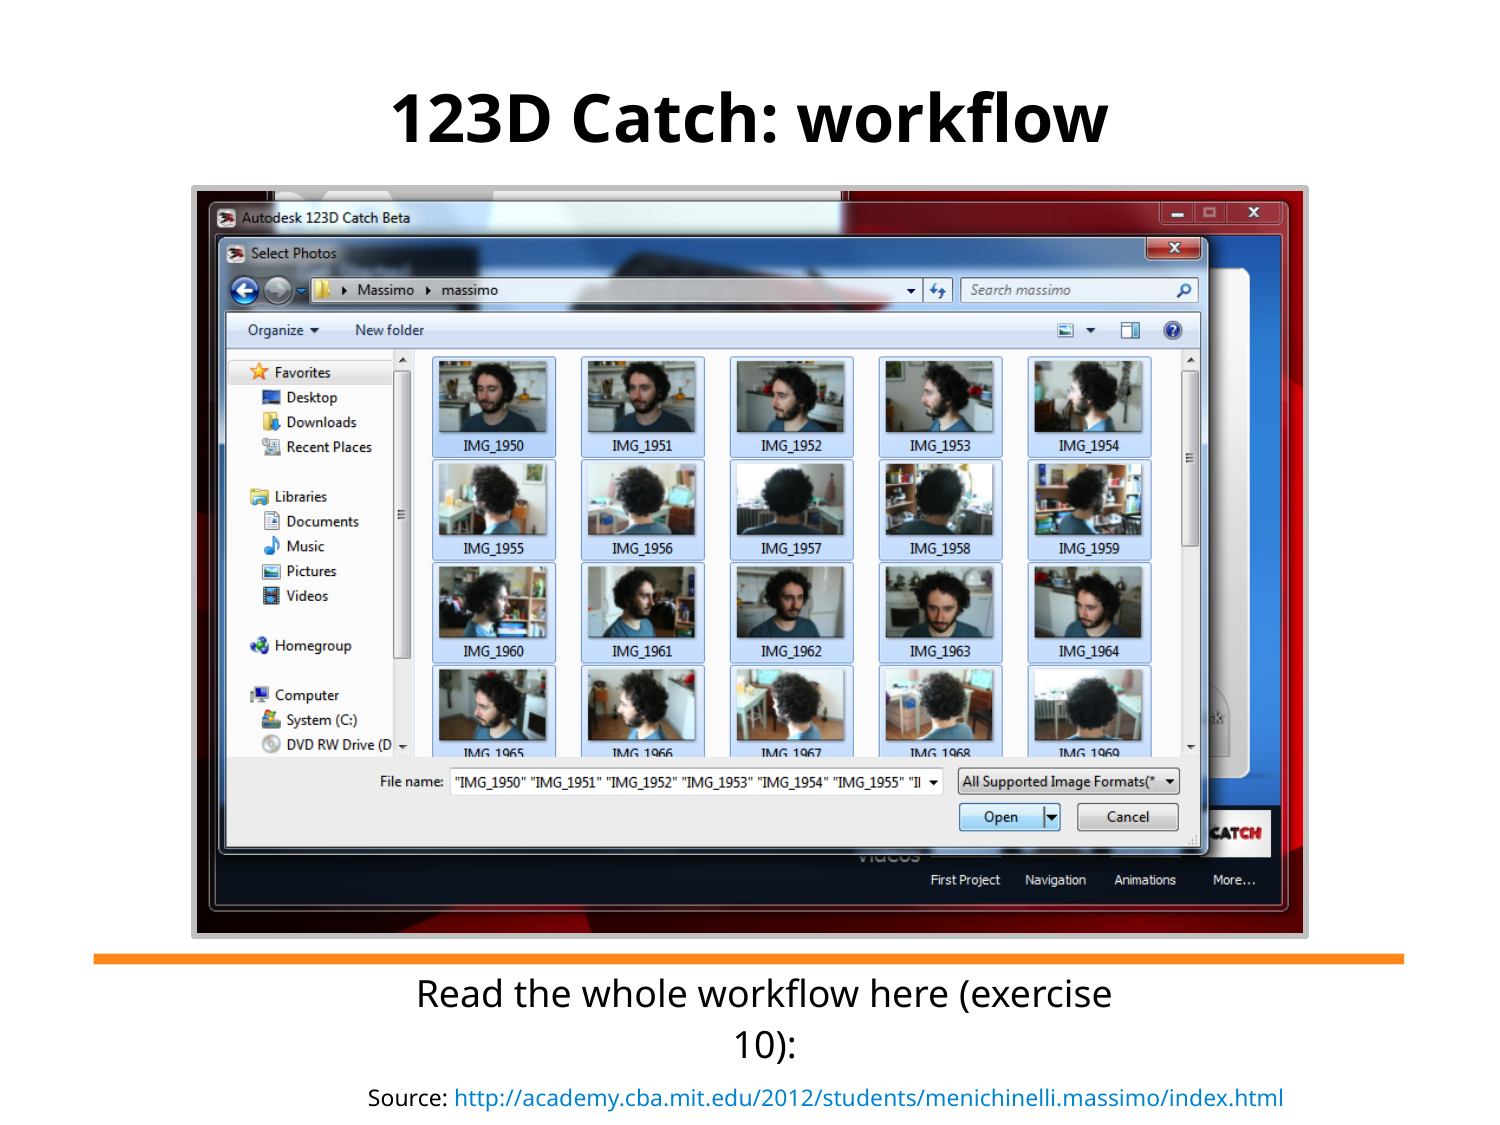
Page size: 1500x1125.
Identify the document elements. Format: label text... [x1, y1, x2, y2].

title 123D Catch: workflow [75, 44, 1426, 188]
picture [0, 0, 1500, 1125]
text_box Source: http://academy.cba.mit.edu/2012/students/menichinelli.massimo/index.html [353, 1074, 1211, 1119]
text_box Read the whole workflow here (exercise 10): [382, 960, 1148, 1024]
